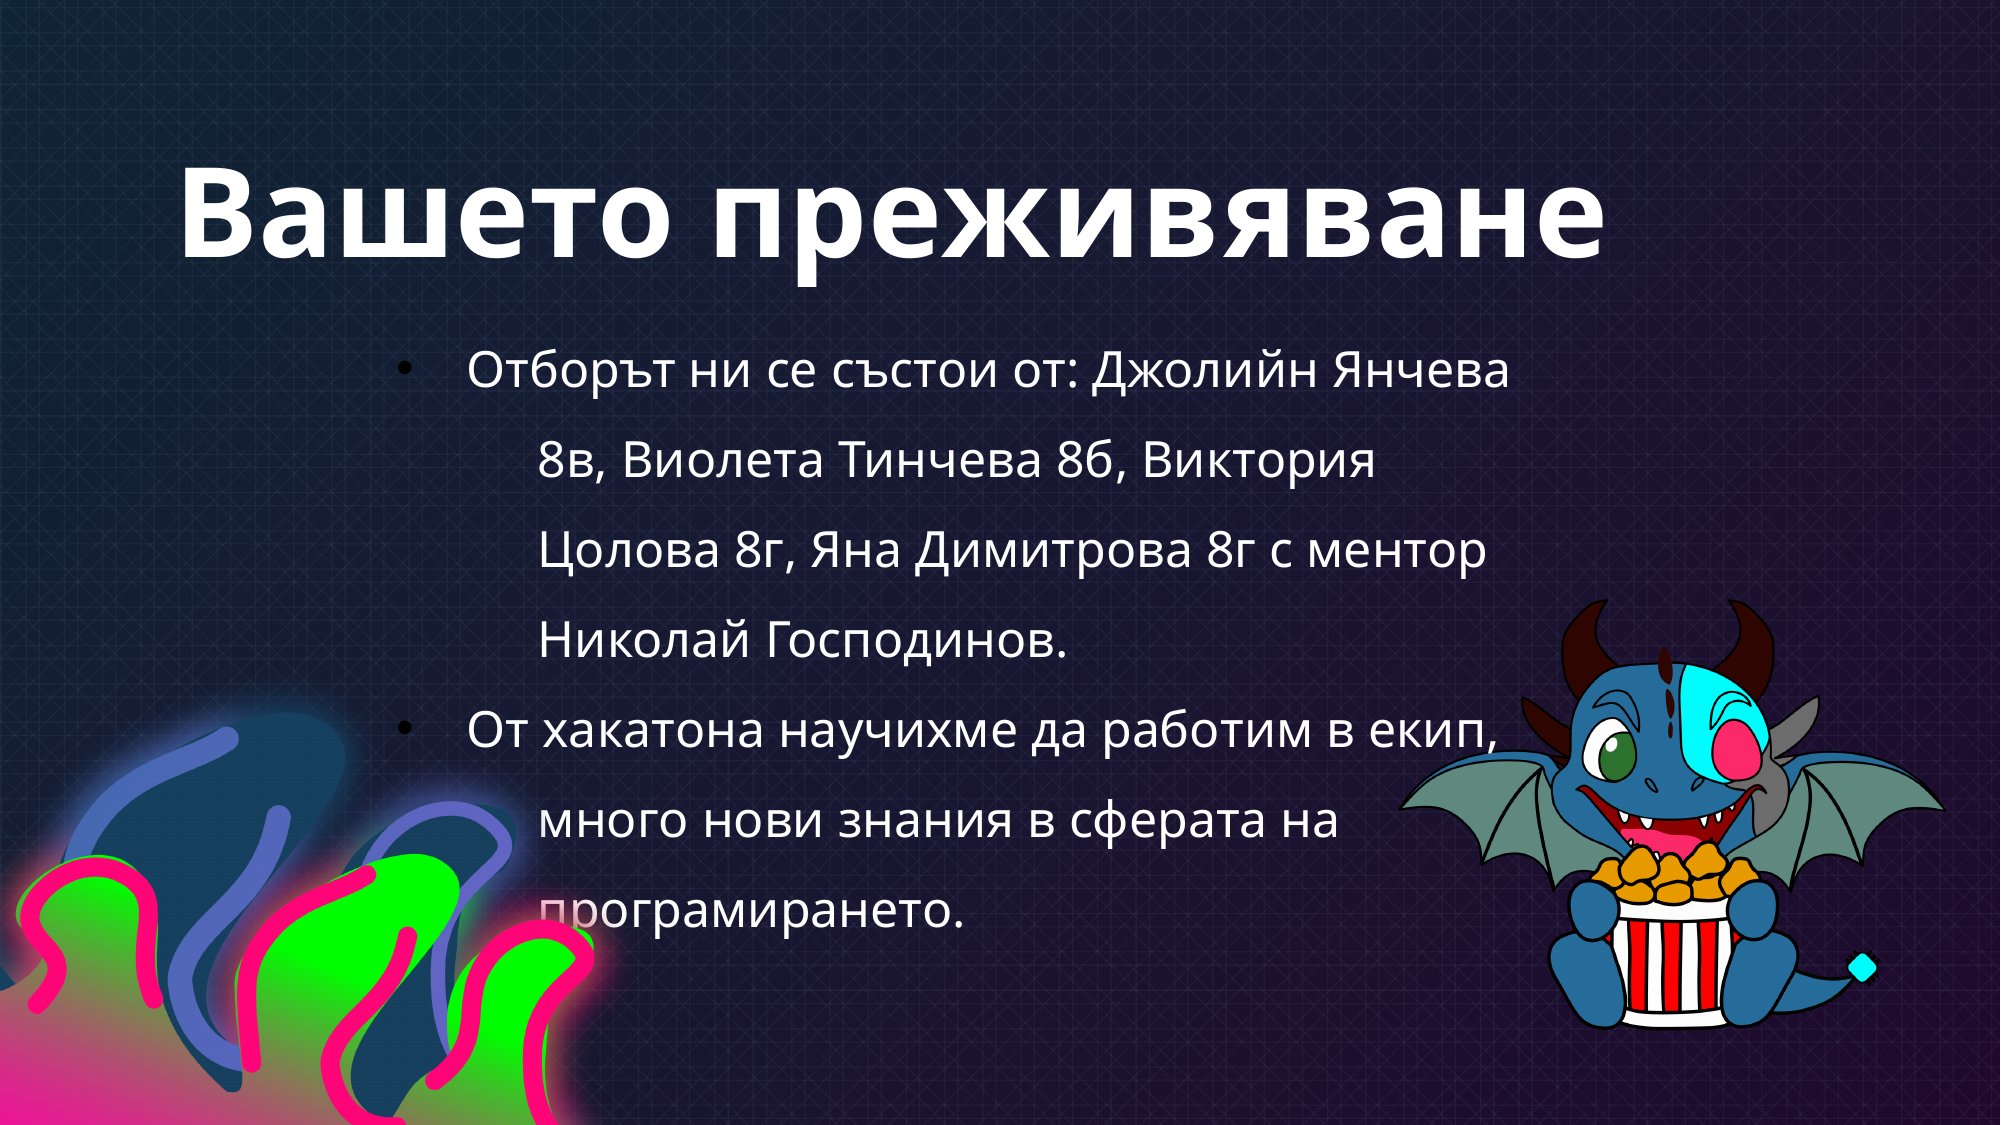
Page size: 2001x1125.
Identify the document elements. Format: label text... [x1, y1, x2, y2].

picture [0, 0, 2000, 1125]
text_box Отборът ни се състои от: Джолийн Янчева 8в, Виолета Тинчева 8б, Виктория Цолова 8г, Яна Димитрова 8г с ментор Николай Господинов. От хакатона научихме да работим в екип, много нови знания в сферата на програмирането. [254, 307, 1531, 753]
text_box [1308, 455, 2000, 1125]
text_box Вашето преживяване [146, 107, 1638, 274]
